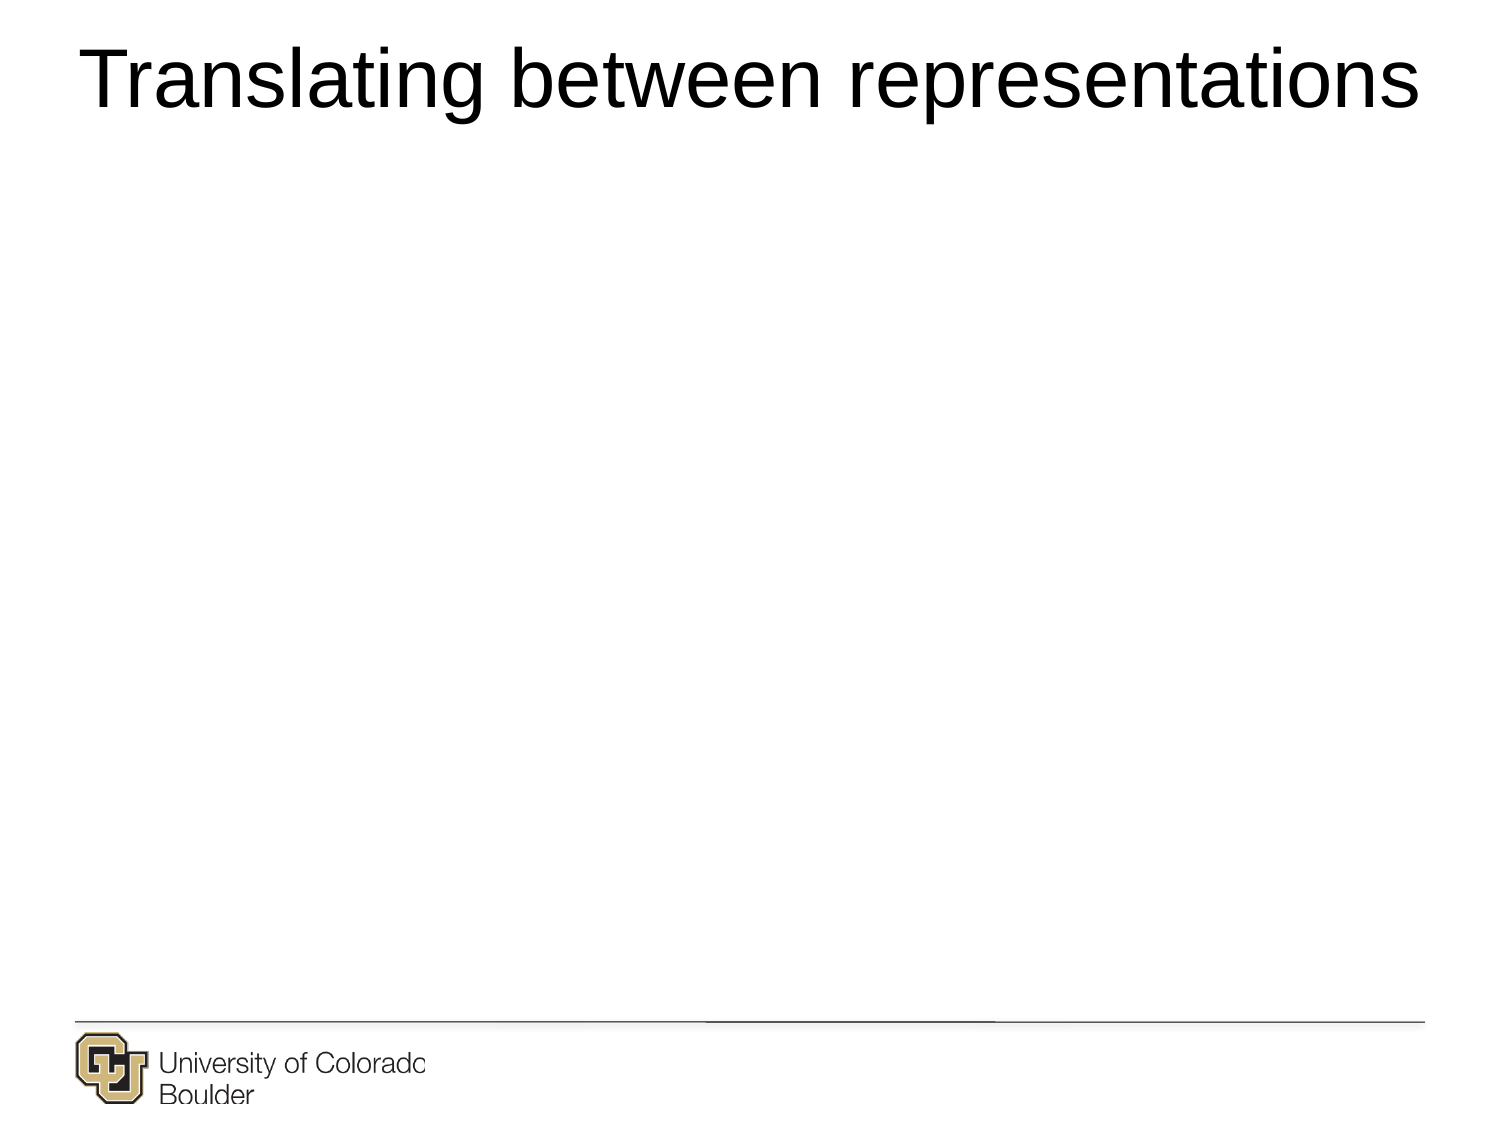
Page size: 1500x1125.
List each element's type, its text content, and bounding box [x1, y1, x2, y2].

title Translating between representations [75, 18, 1425, 140]
